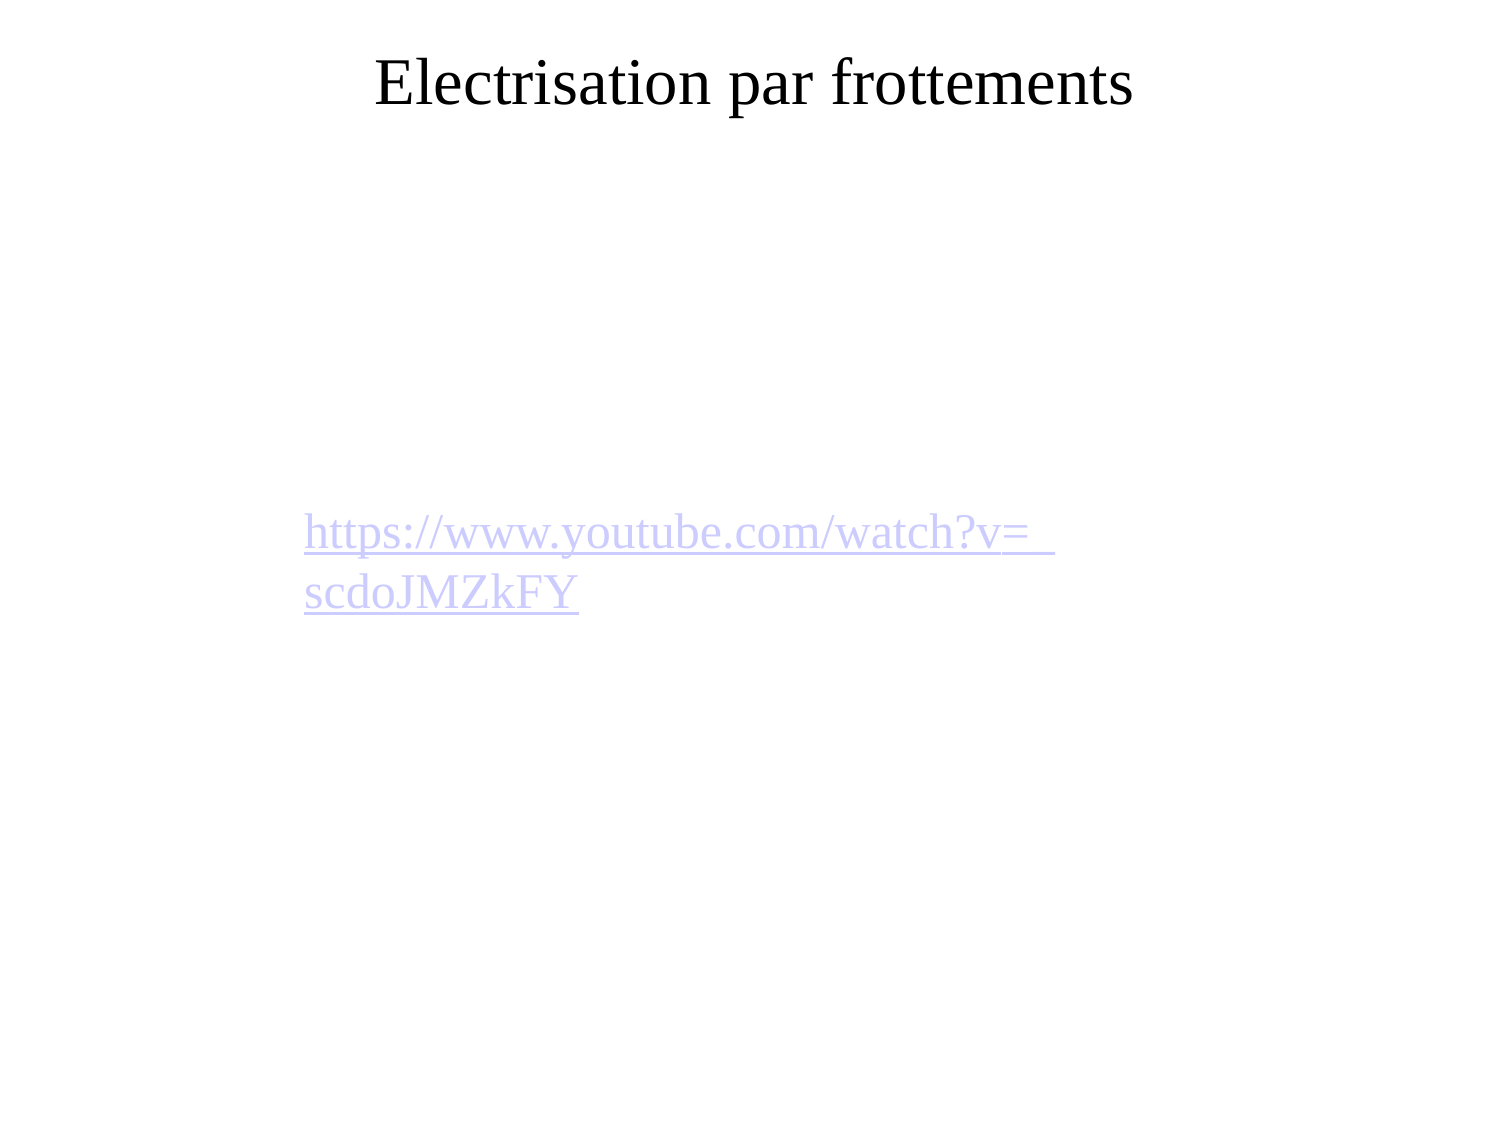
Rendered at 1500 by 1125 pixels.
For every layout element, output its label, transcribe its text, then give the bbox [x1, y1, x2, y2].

text_box https://www.youtube.com/watch?v=_scdoJMZkFY [289, 491, 1208, 627]
text_box Electrisation par frottements [360, 30, 1400, 126]
